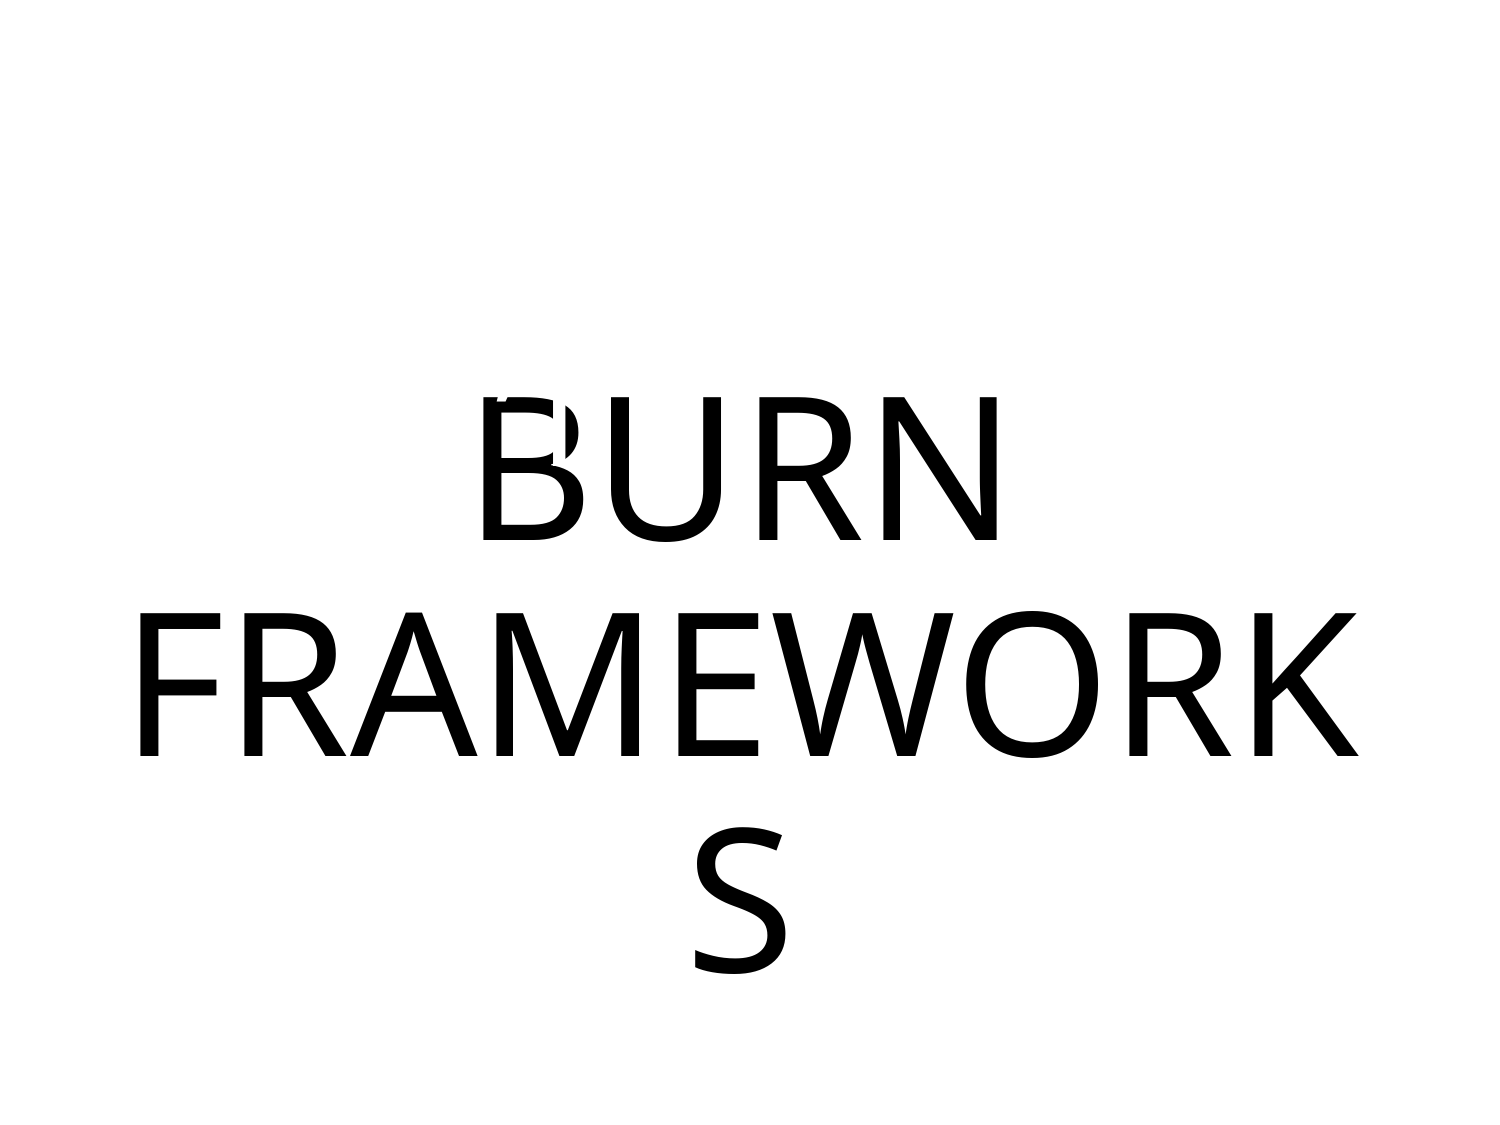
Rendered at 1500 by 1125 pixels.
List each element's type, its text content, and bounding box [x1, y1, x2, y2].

text_box DON’T [167, 321, 528, 503]
title BURN FRAMEWORKS [103, 360, 1379, 752]
